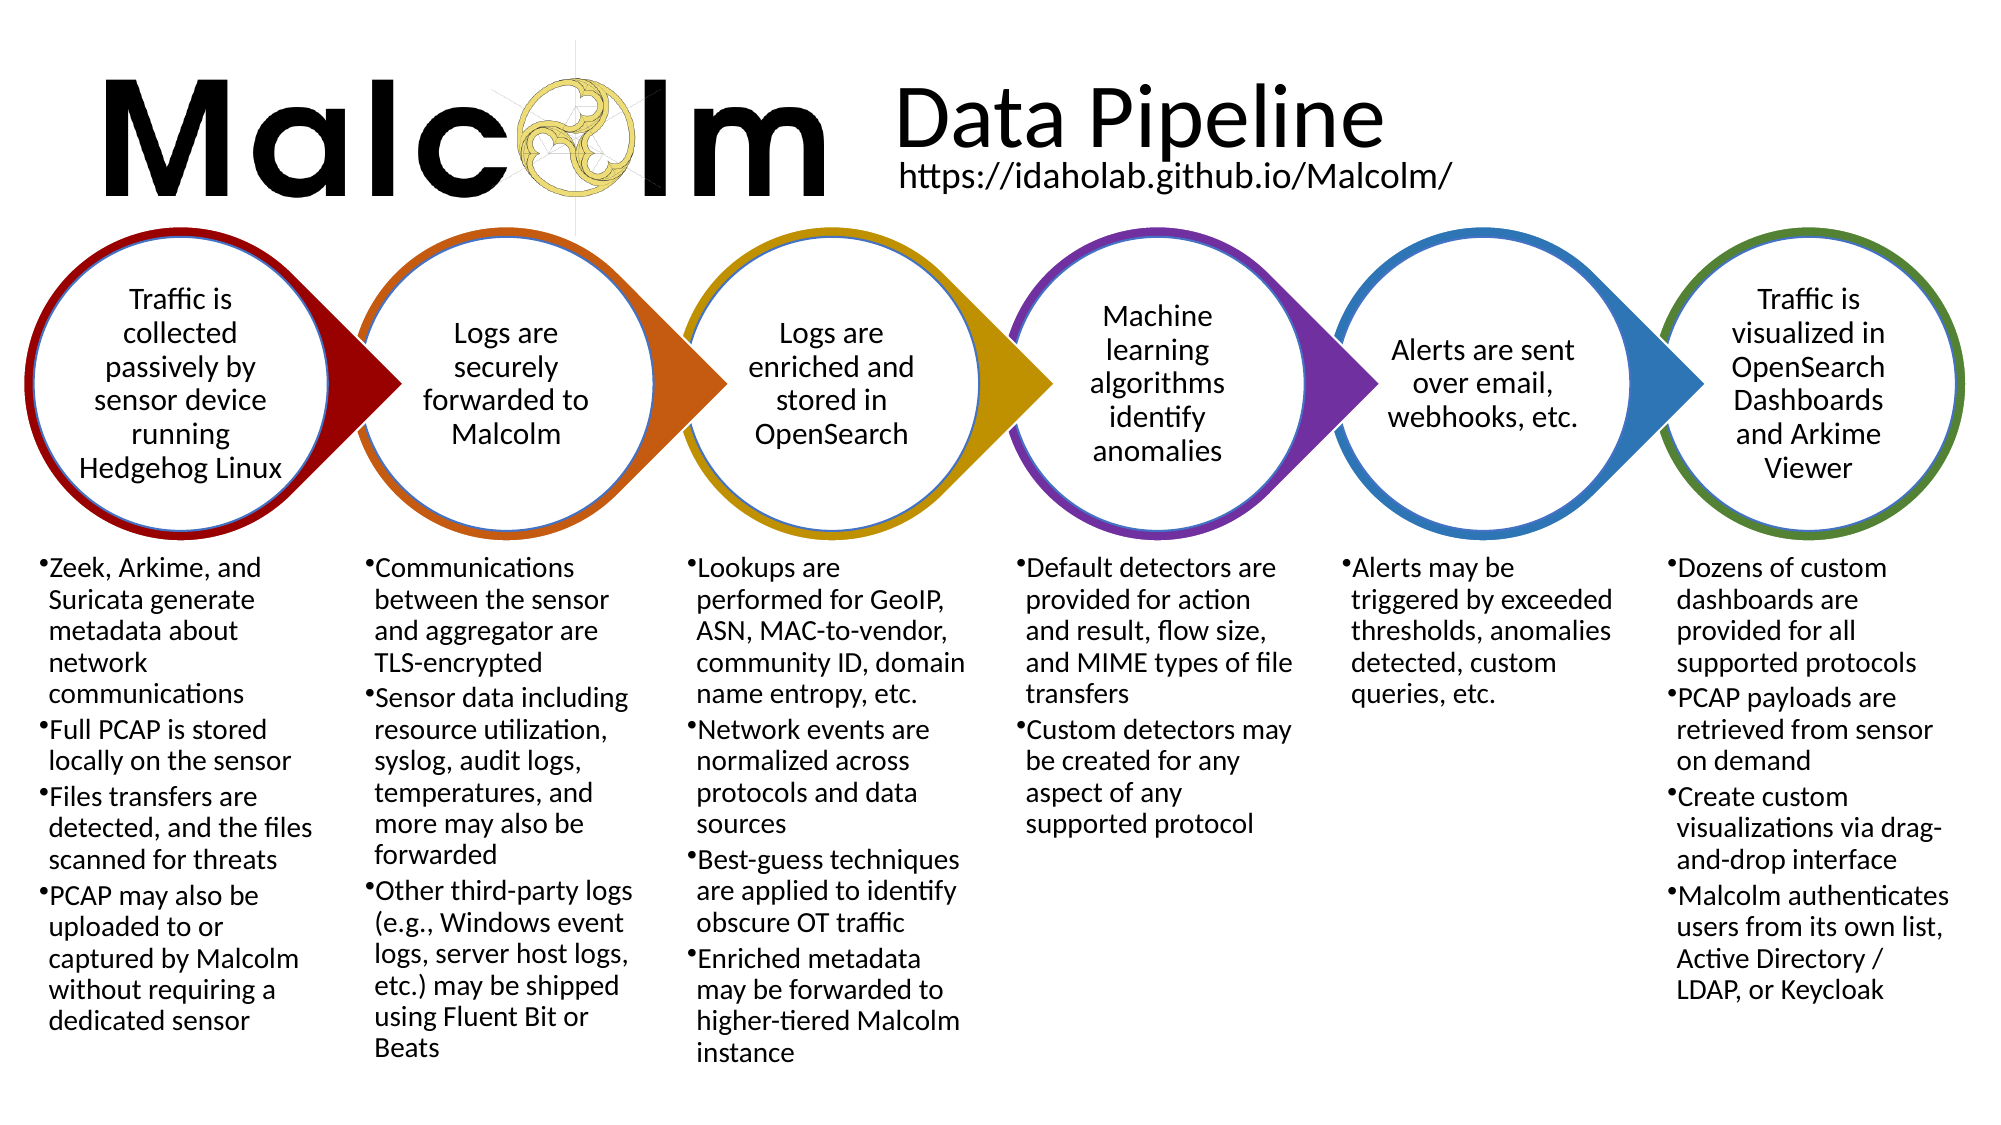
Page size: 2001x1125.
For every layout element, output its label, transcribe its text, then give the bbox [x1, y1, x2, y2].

text_box Machine learning algorithms identify anomalies [1016, 236, 1305, 531]
text_box Communications between the sensor and aggregator are TLS-encrypted Sensor data including resource utilization, syslog, audit logs, temperatures, and more may also be forwarded Other third-party logs (e.g., Windows event logs, server host logs, etc.) may be shipped using Fluent Bit or Beats [359, 547, 654, 1090]
text_box Dozens of custom dashboards are provided for all supported protocols PCAP payloads are retrieved from sensor on demand Create custom visualizations via drag-and-drop interface Malcolm authenticates users from its own list, Active Directory / LDAP, or Keycloak [1661, 547, 1956, 1090]
title Data Pipeline [879, 59, 1860, 177]
text_box Logs are enriched and stored in OpenSearch [690, 236, 980, 531]
text_box https://idaholab.github.io/Malcolm/ [883, 177, 1469, 204]
text_box [23, 226, 1967, 542]
text_box Logs are securely forwarded to Malcolm [364, 236, 654, 531]
text_box Alerts are sent over email, webhooks, etc. [1341, 236, 1631, 531]
text_box Traffic is visualized in OpenSearch Dashboards and Arkime Viewer [1667, 236, 1956, 531]
text_box Alerts may be triggered by exceeded thresholds, anomalies detected, custom queries, etc. [1336, 547, 1631, 1090]
text_box Zeek, Arkime, and Suricata generate metadata about network communications Full PCAP is stored locally on the sensor Files transfers are detected, and the files scanned for threats PCAP may also be uploaded to or captured by Malcolm without requiring a dedicated sensor [33, 547, 328, 1090]
picture [106, 40, 824, 236]
text_box Default detectors are provided for action and result, flow size, and MIME types of file transfers Custom detectors may be created for any aspect of any supported protocol [1010, 547, 1305, 1090]
text_box Traffic is collected passively by sensor device running Hedgehog Linux [33, 236, 328, 531]
text_box Lookups are performed for GeoIP, ASN, MAC-to-vendor, community ID, domain name entropy, etc. Network events are normalized across protocols and data sources Best-guess techniques are applied to identify obscure OT traffic Enriched metadata may be forwarded to higher-tiered Malcolm instance [681, 547, 976, 1125]
